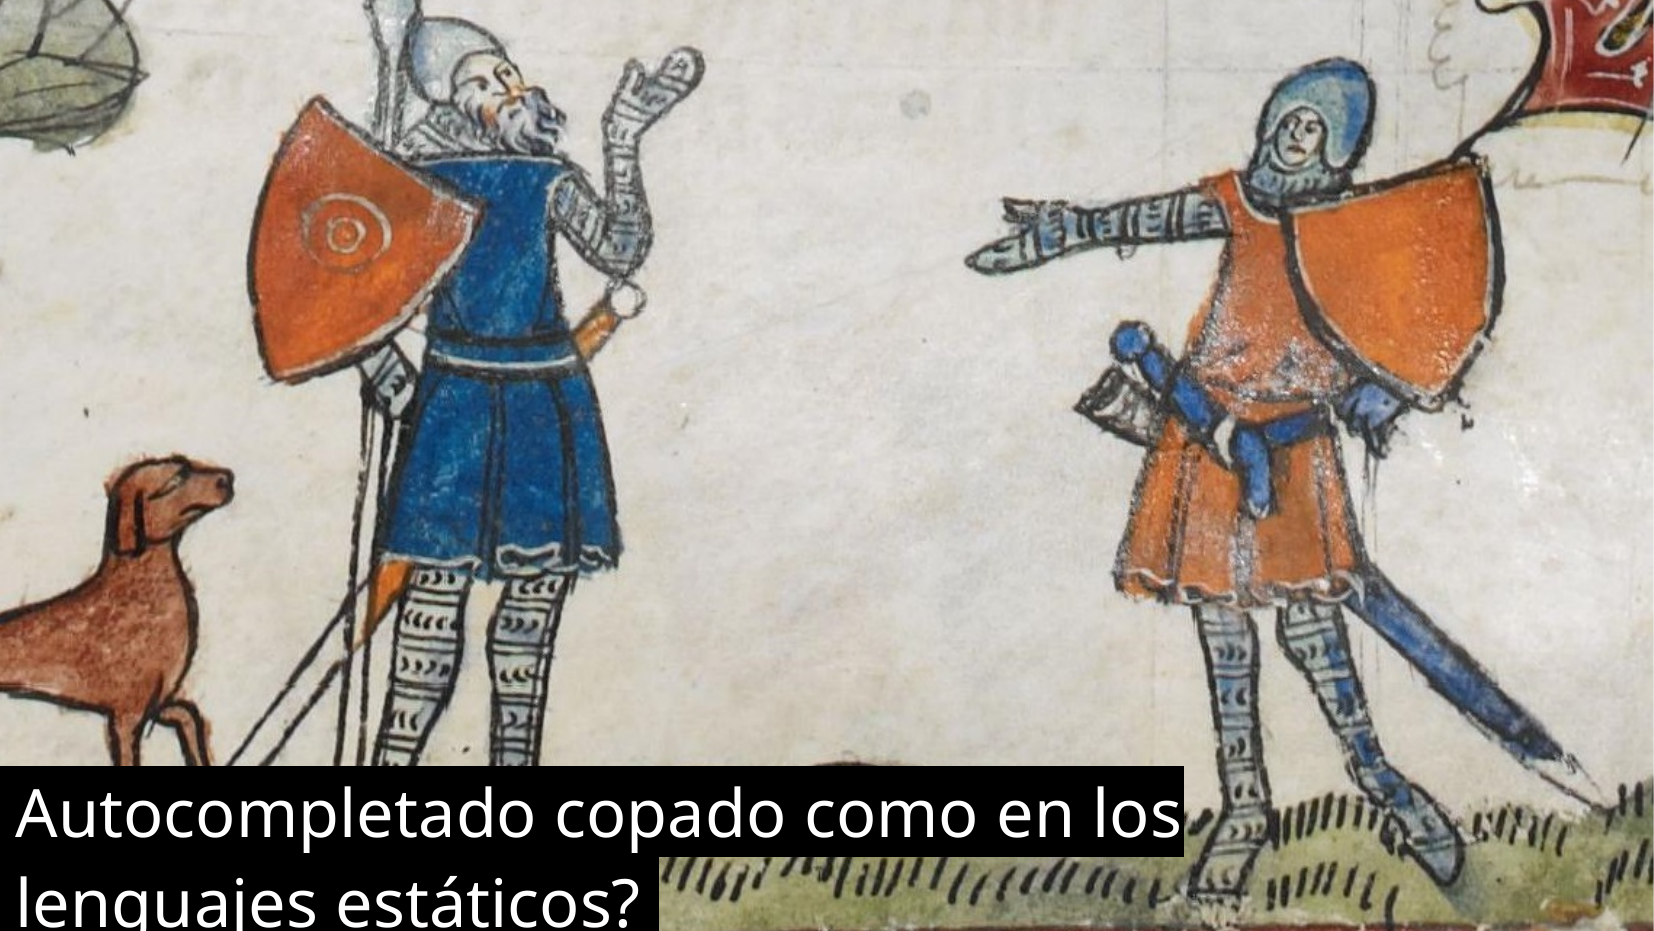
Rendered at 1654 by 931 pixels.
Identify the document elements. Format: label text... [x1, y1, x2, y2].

text_box Autocompletado copado como en los lenguajes estáticos? [0, 758, 1424, 931]
picture [0, 0, 1654, 931]
